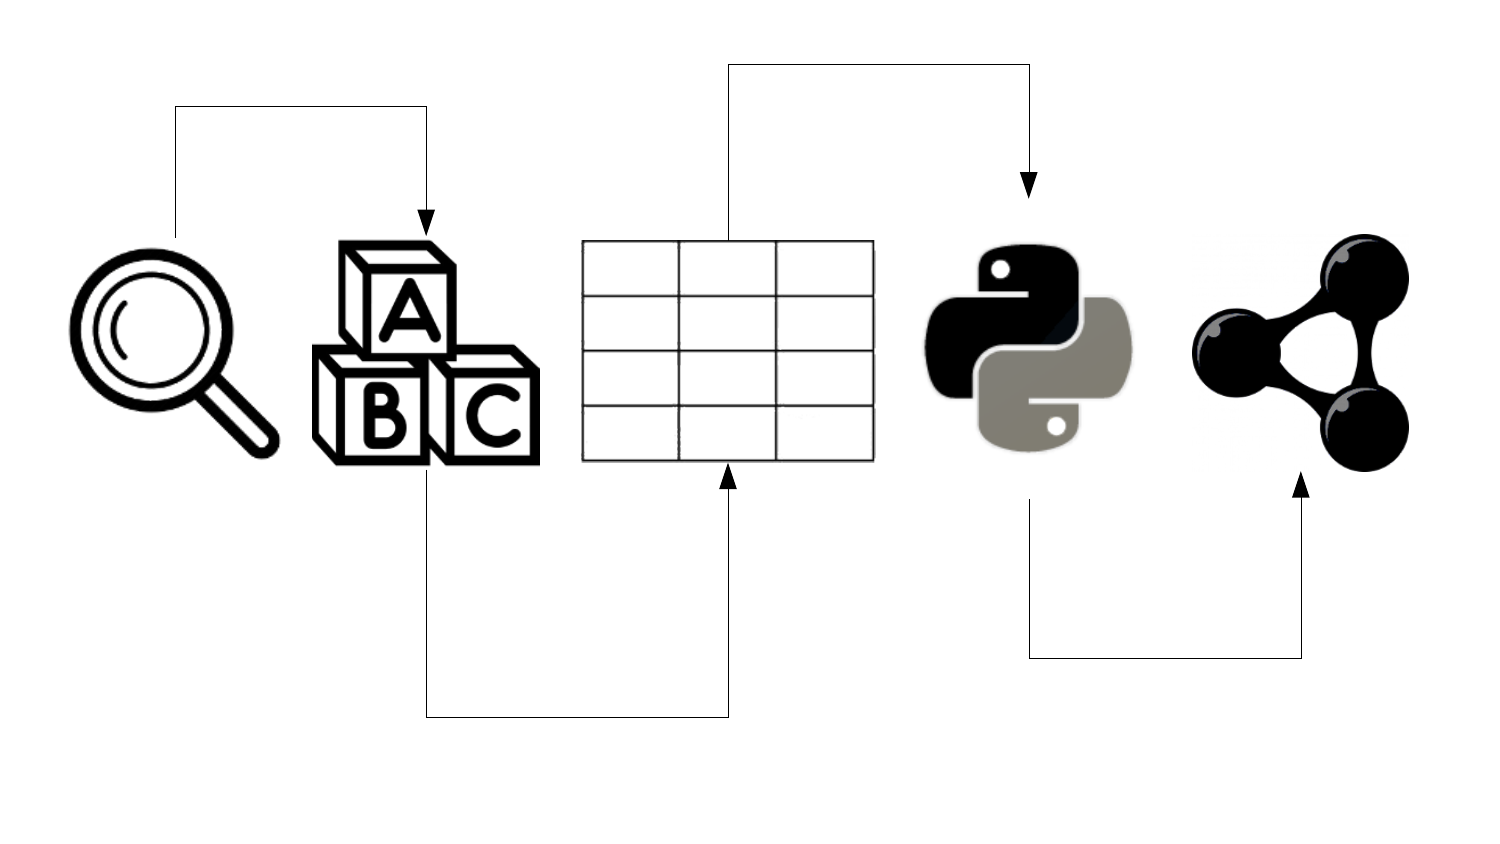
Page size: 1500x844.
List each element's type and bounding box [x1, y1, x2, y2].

picture [312, 236, 540, 470]
picture [878, 198, 1180, 500]
picture [580, 240, 876, 463]
picture [1192, 234, 1409, 472]
picture [58, 237, 292, 471]
